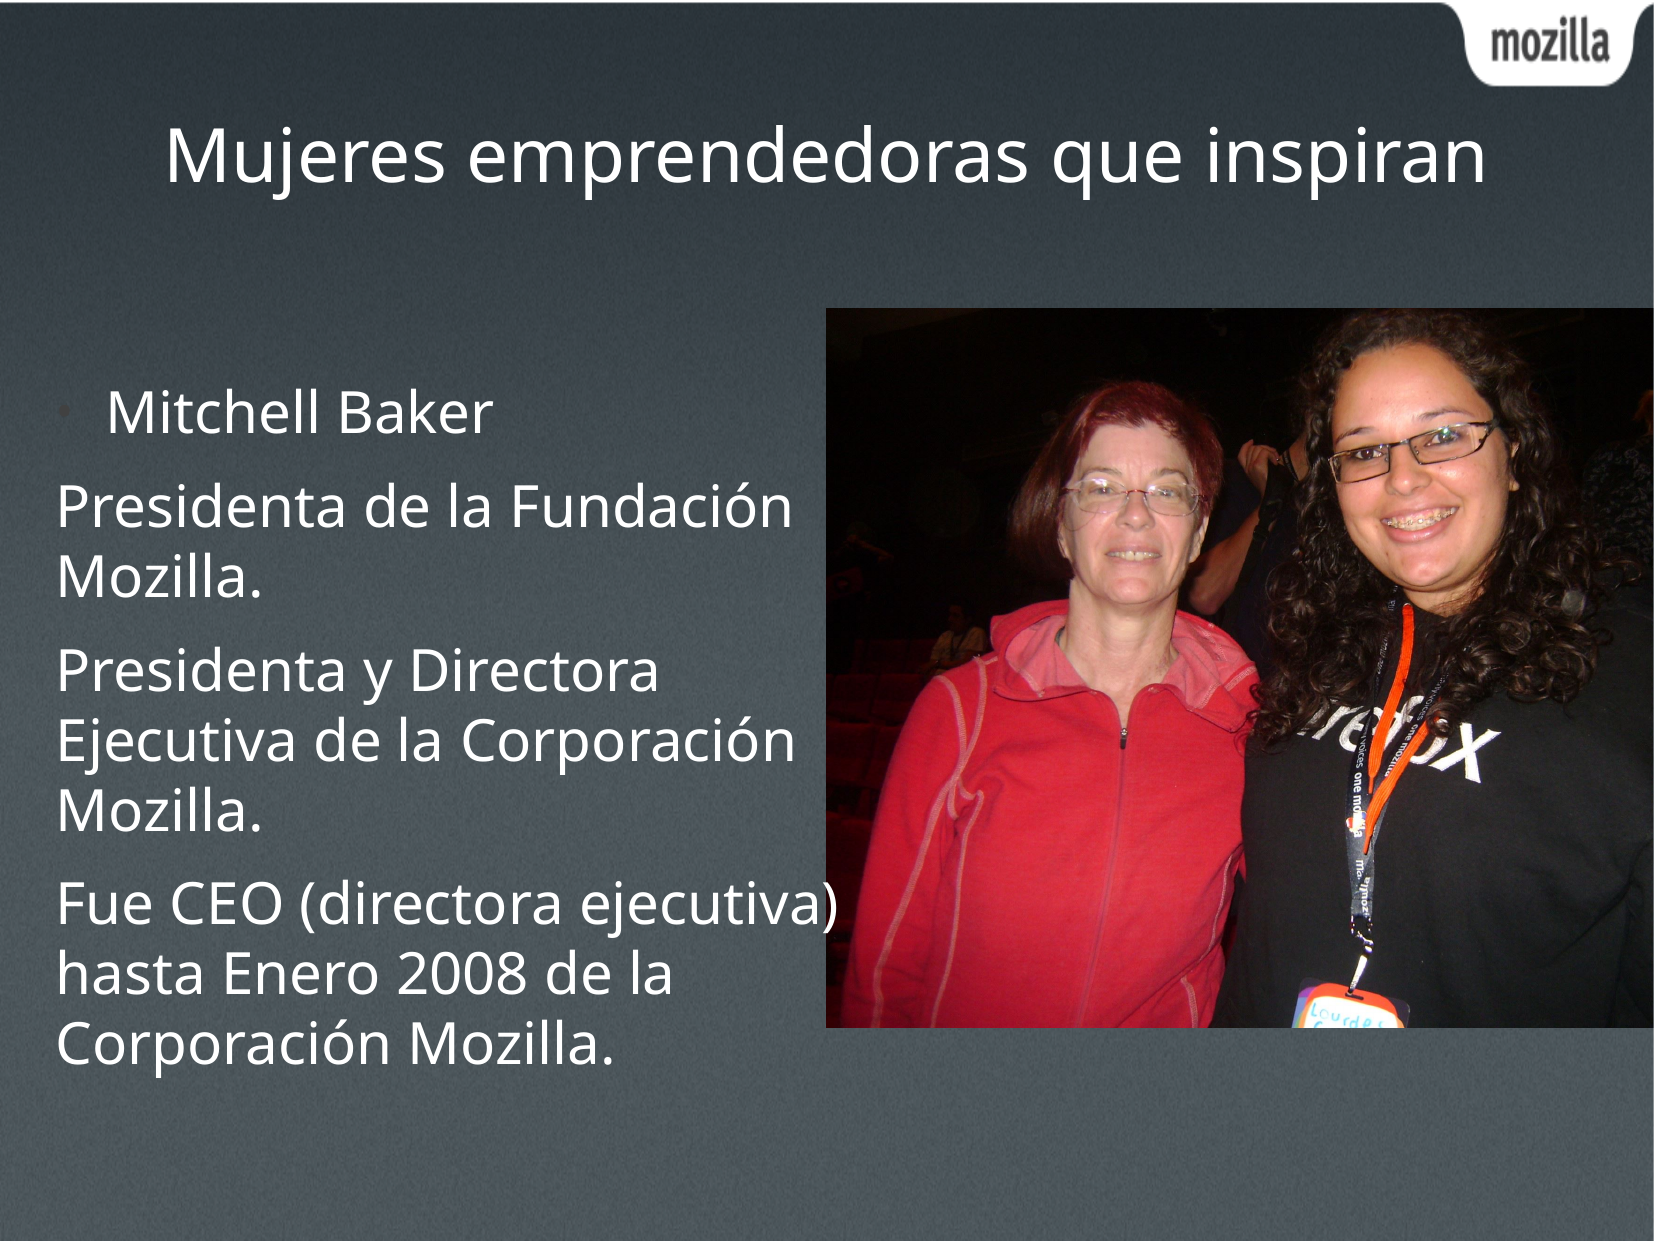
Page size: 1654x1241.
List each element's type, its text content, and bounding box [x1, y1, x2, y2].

title Mujeres emprendedoras que inspiran [82, 49, 1571, 257]
text_box Mitchell Baker Presidenta de la Fundación Mozilla. Presidenta y Directora Ejecutiva de la Corporación Mozilla. Fue CEO (directora ejecutiva) hasta Enero 2008 de la Corporación Mozilla. [47, 176, 849, 1241]
picture [0, 0, 1654, 1241]
